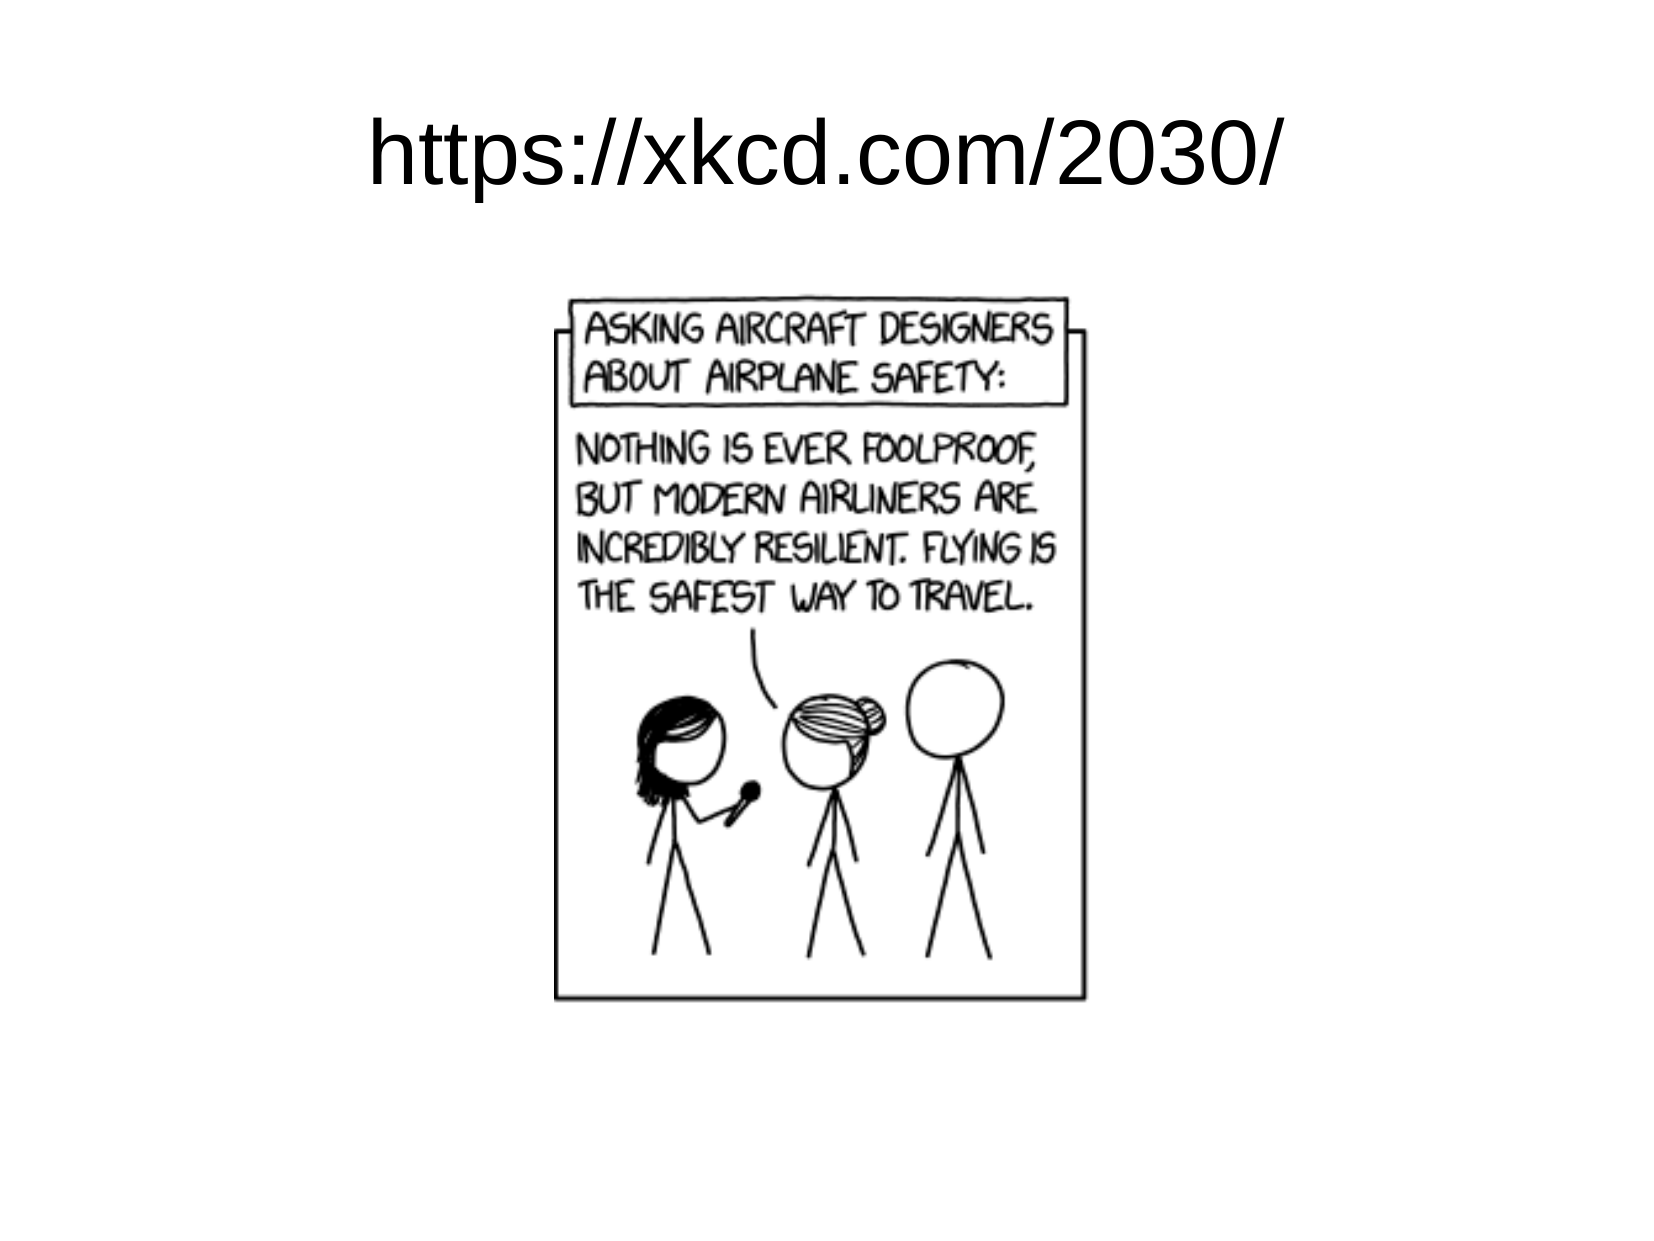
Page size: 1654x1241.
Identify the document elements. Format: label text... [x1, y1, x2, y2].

title https://xkcd.com/2030/ [82, 49, 1571, 257]
picture [554, 290, 1099, 1010]
